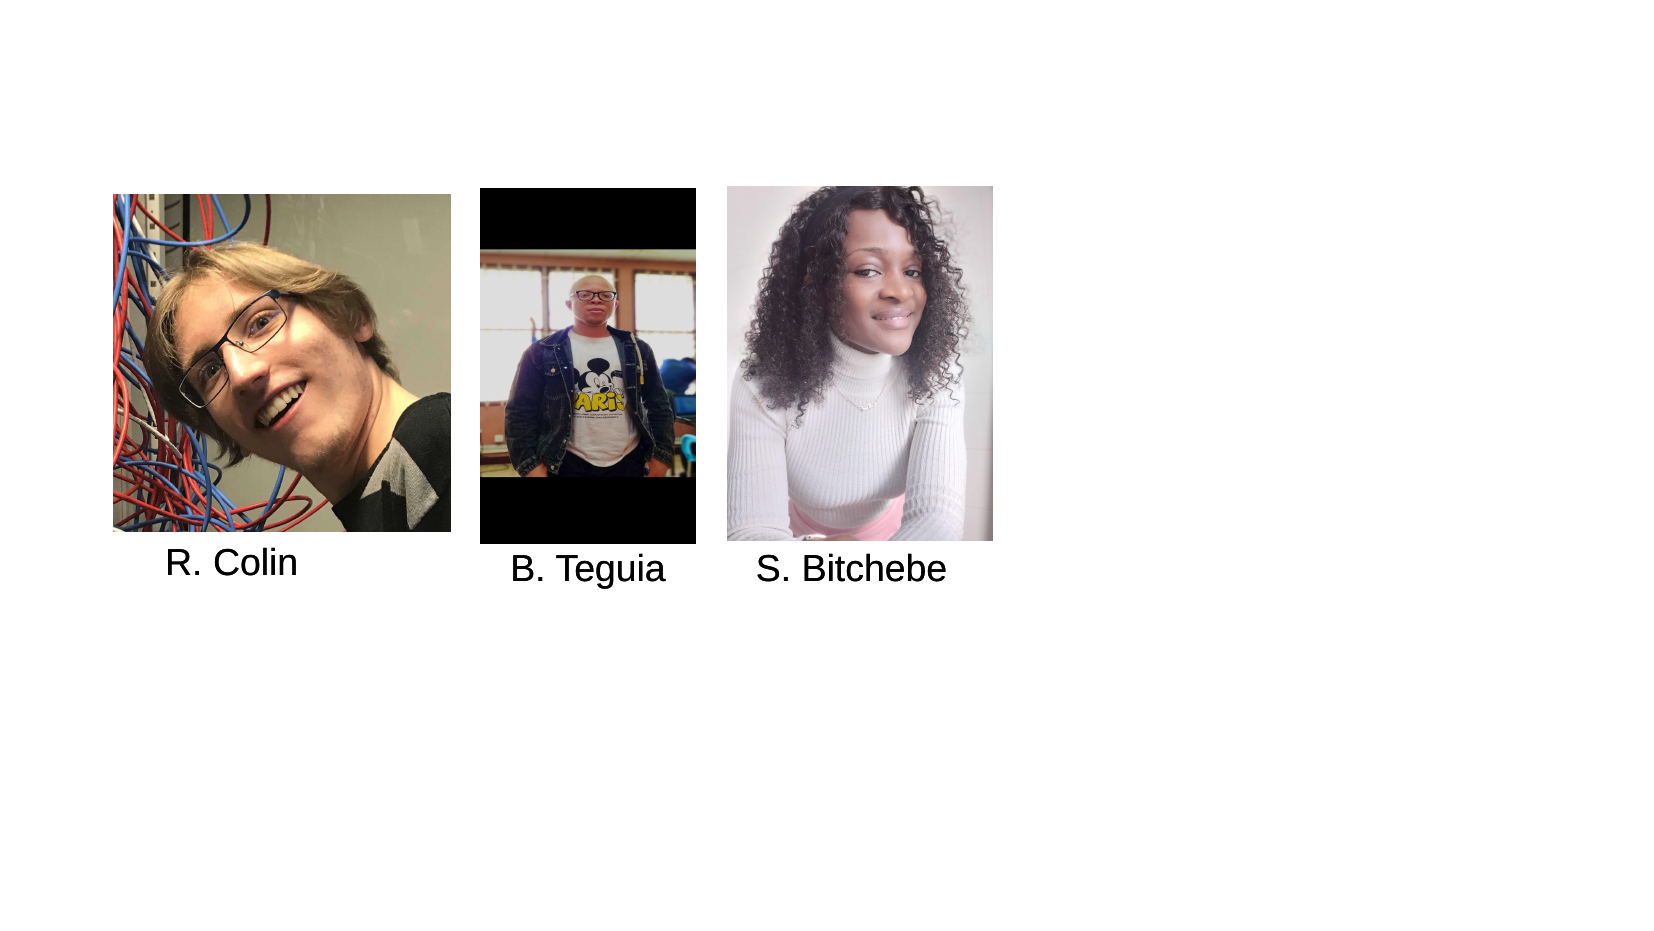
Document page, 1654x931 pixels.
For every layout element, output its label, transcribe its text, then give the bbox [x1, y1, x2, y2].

picture [480, 188, 696, 544]
text_box S. Bitchebe [741, 541, 973, 598]
picture [727, 186, 993, 541]
text_box R. Colin [150, 534, 406, 634]
picture [113, 194, 451, 532]
text_box B. Teguia [475, 540, 701, 604]
